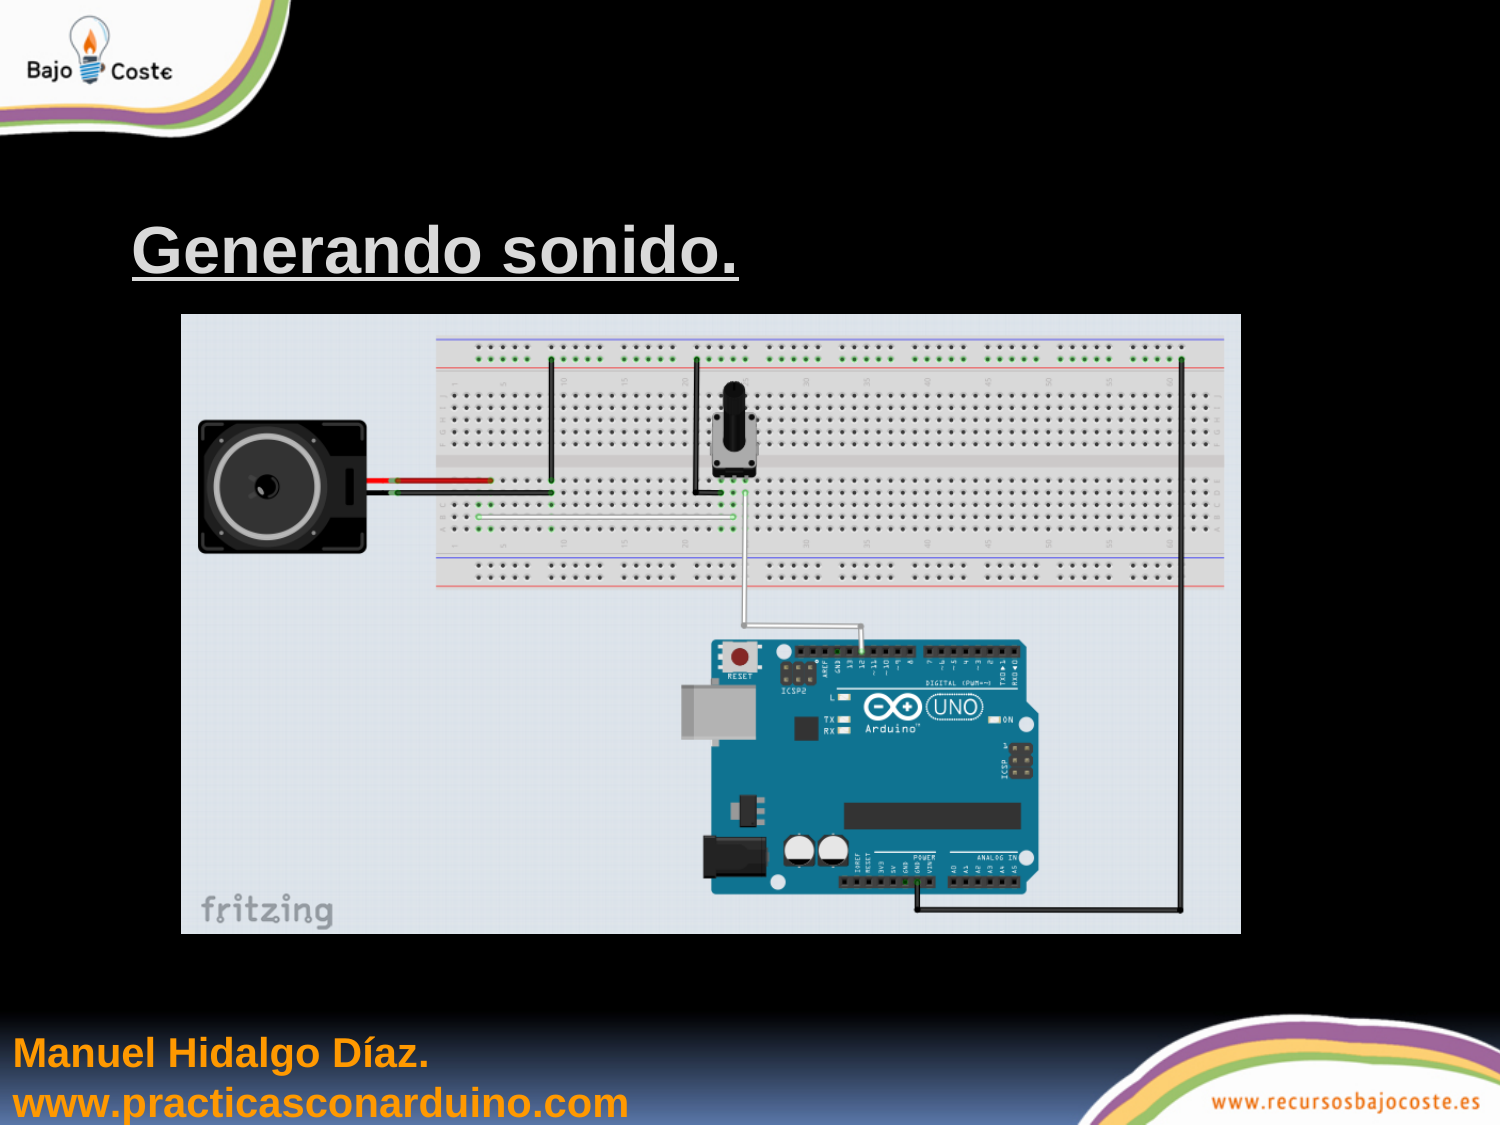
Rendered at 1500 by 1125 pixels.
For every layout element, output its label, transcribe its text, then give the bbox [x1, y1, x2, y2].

text_box Manuel Hidalgo Díaz. www.practicasconarduino.com [0, 1017, 683, 1125]
picture [0, 0, 1500, 1125]
text_box Generando sonido. [117, 199, 1416, 961]
